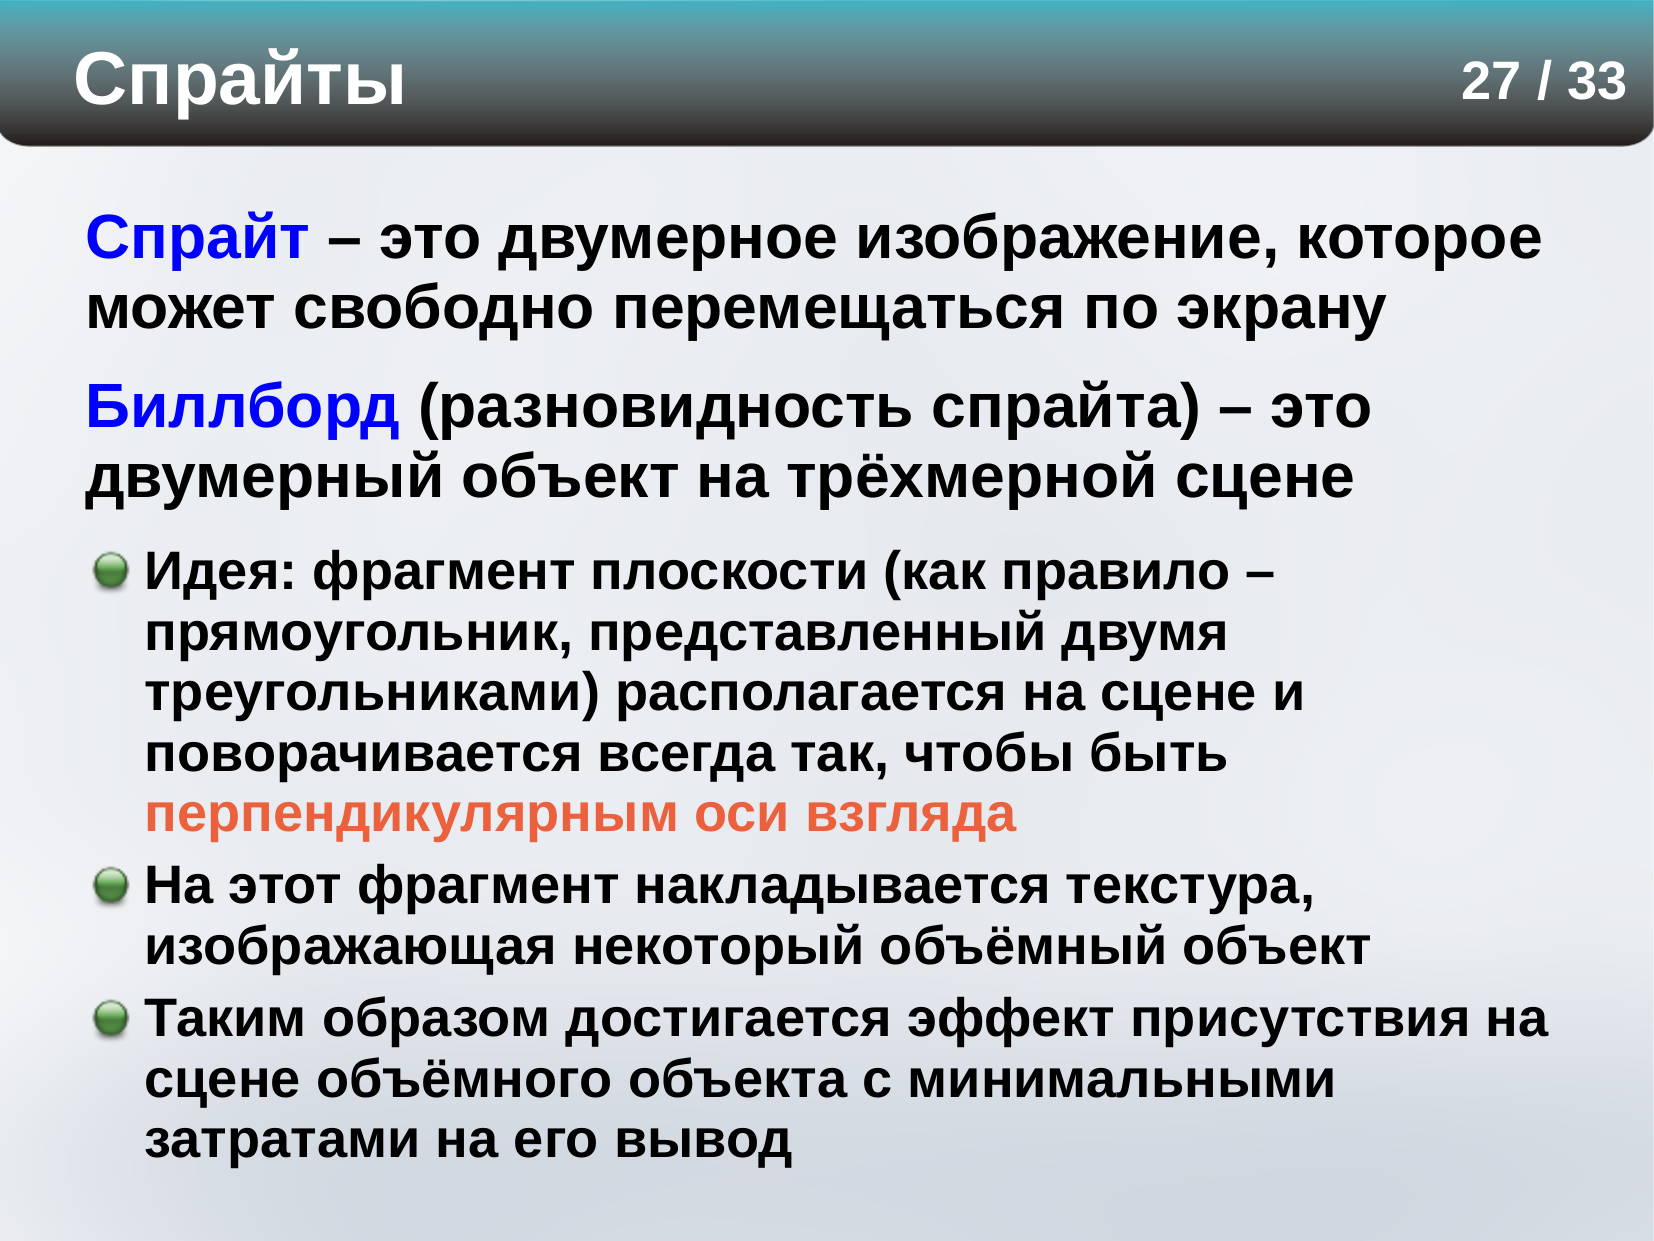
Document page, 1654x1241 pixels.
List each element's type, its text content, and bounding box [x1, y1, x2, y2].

text_box Спрайт – это двумерное изображение, которое может свободно перемещаться по экрану Биллборд (разновидность спрайта) – это двумерный объект на трёхмерной сцене Идея: фрагмент плоскости (как правило – прямоугольник, представленный двумя треугольниками) располагается на сцене и поворачивается всегда так, чтобы быть перпендикулярным оси взгляда На этот фрагмент накладывается текстура, изображающая некоторый объёмный объект Таким образом достигается эффект присутствия на сцене объёмного объекта с минимальными затратами на его вывод [70, 195, 1595, 1177]
text_box Спрайты [59, 29, 1359, 129]
text_box <number> / 33 [1446, 42, 1654, 179]
picture [0, 0, 1654, 1241]
